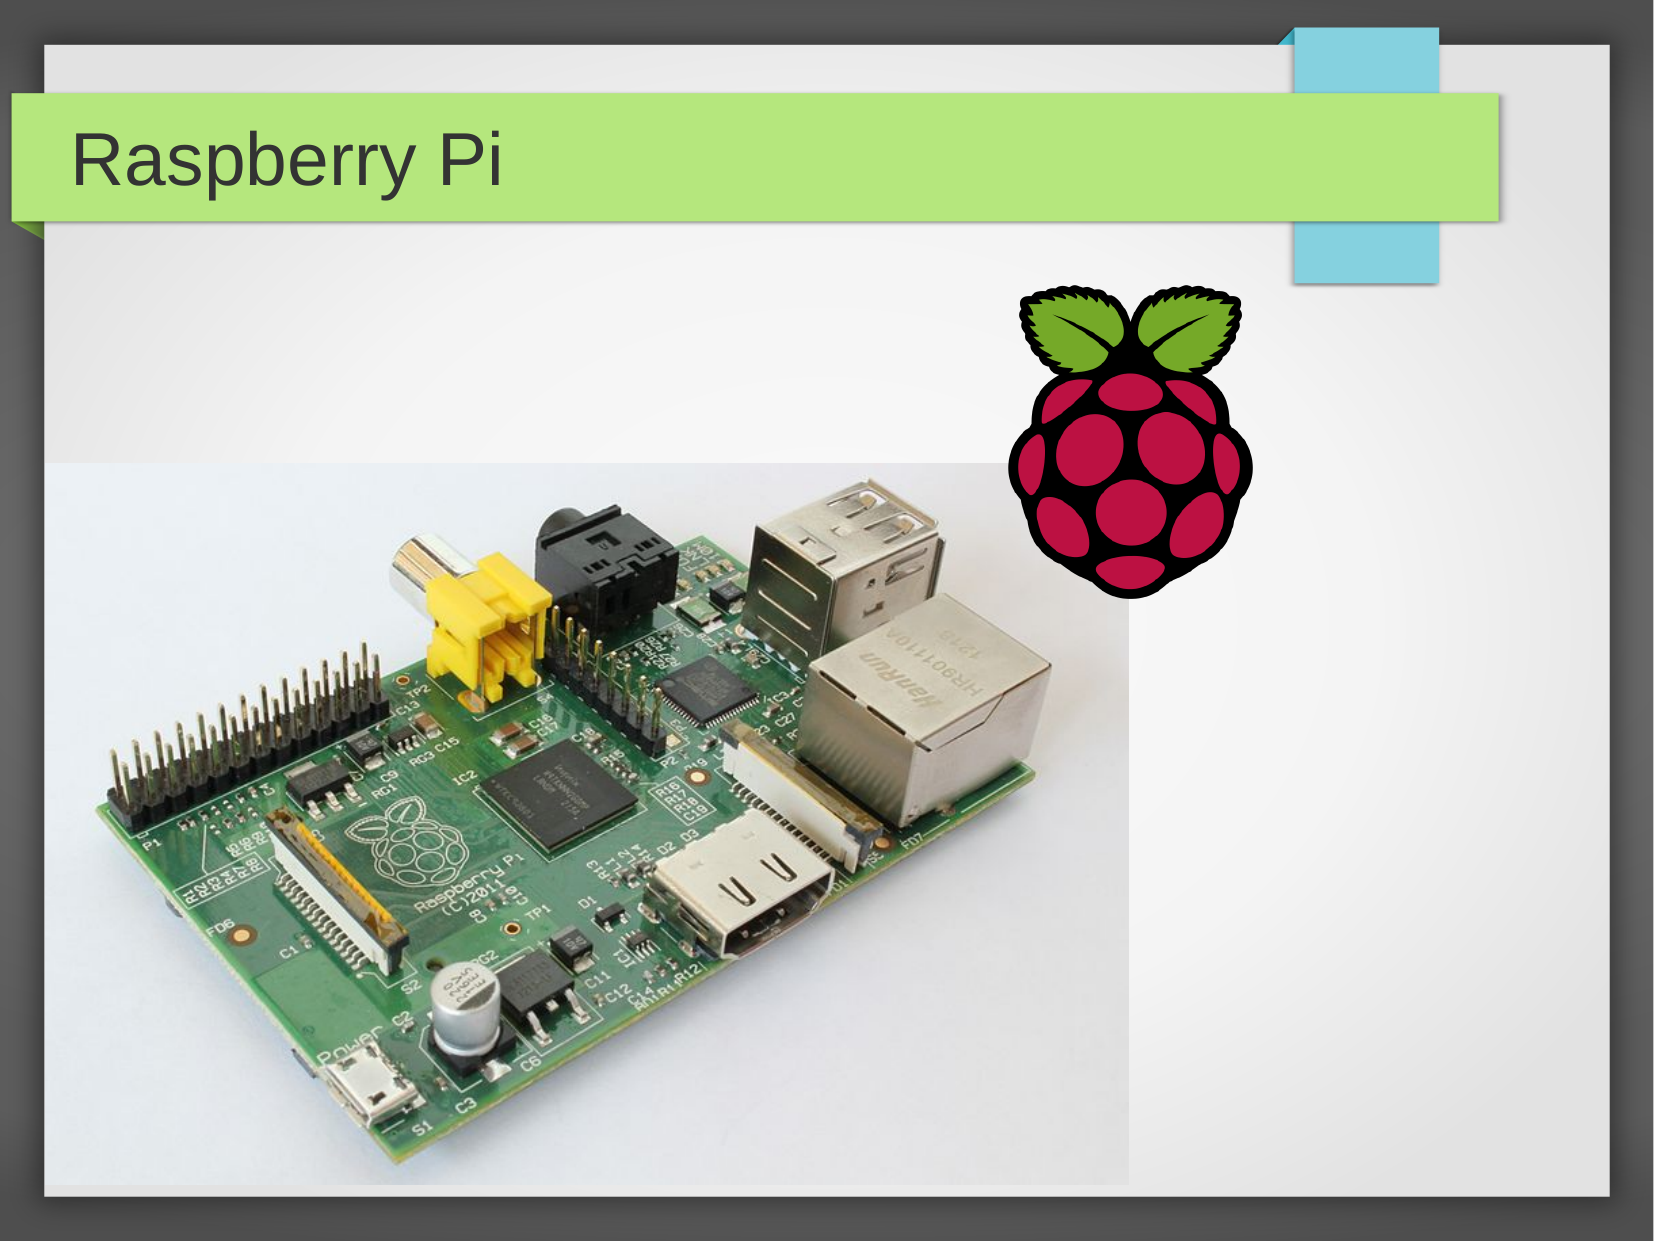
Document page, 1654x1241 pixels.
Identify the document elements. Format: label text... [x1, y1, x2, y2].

title Raspberry Pi [70, 106, 1229, 213]
picture [0, 0, 1654, 1241]
